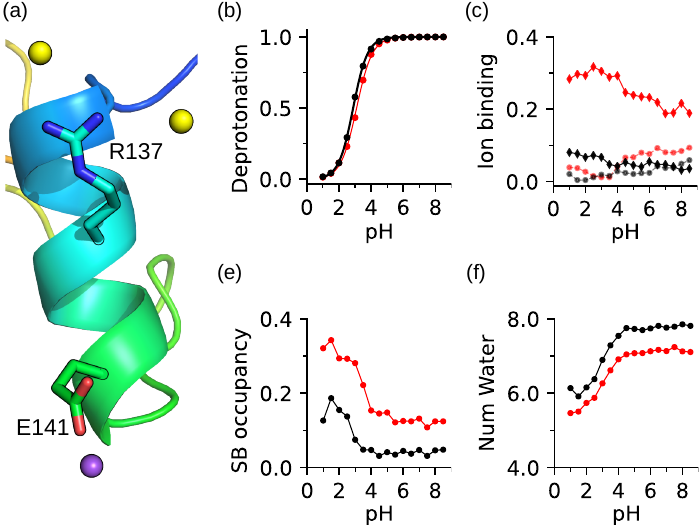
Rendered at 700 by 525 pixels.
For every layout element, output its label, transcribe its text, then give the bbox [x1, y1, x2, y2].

text_box (e) [202, 250, 259, 292]
picture [5, 36, 198, 492]
text_box (b) [202, 0, 259, 34]
text_box (a) [0, 0, 44, 34]
text_box (c) [449, 0, 506, 34]
picture [478, 310, 699, 525]
text_box R137 [93, 129, 187, 173]
picture [477, 28, 698, 244]
picture [231, 28, 452, 244]
text_box (f) [451, 250, 502, 292]
text_box E141 [1, 404, 94, 448]
picture [230, 310, 452, 525]
